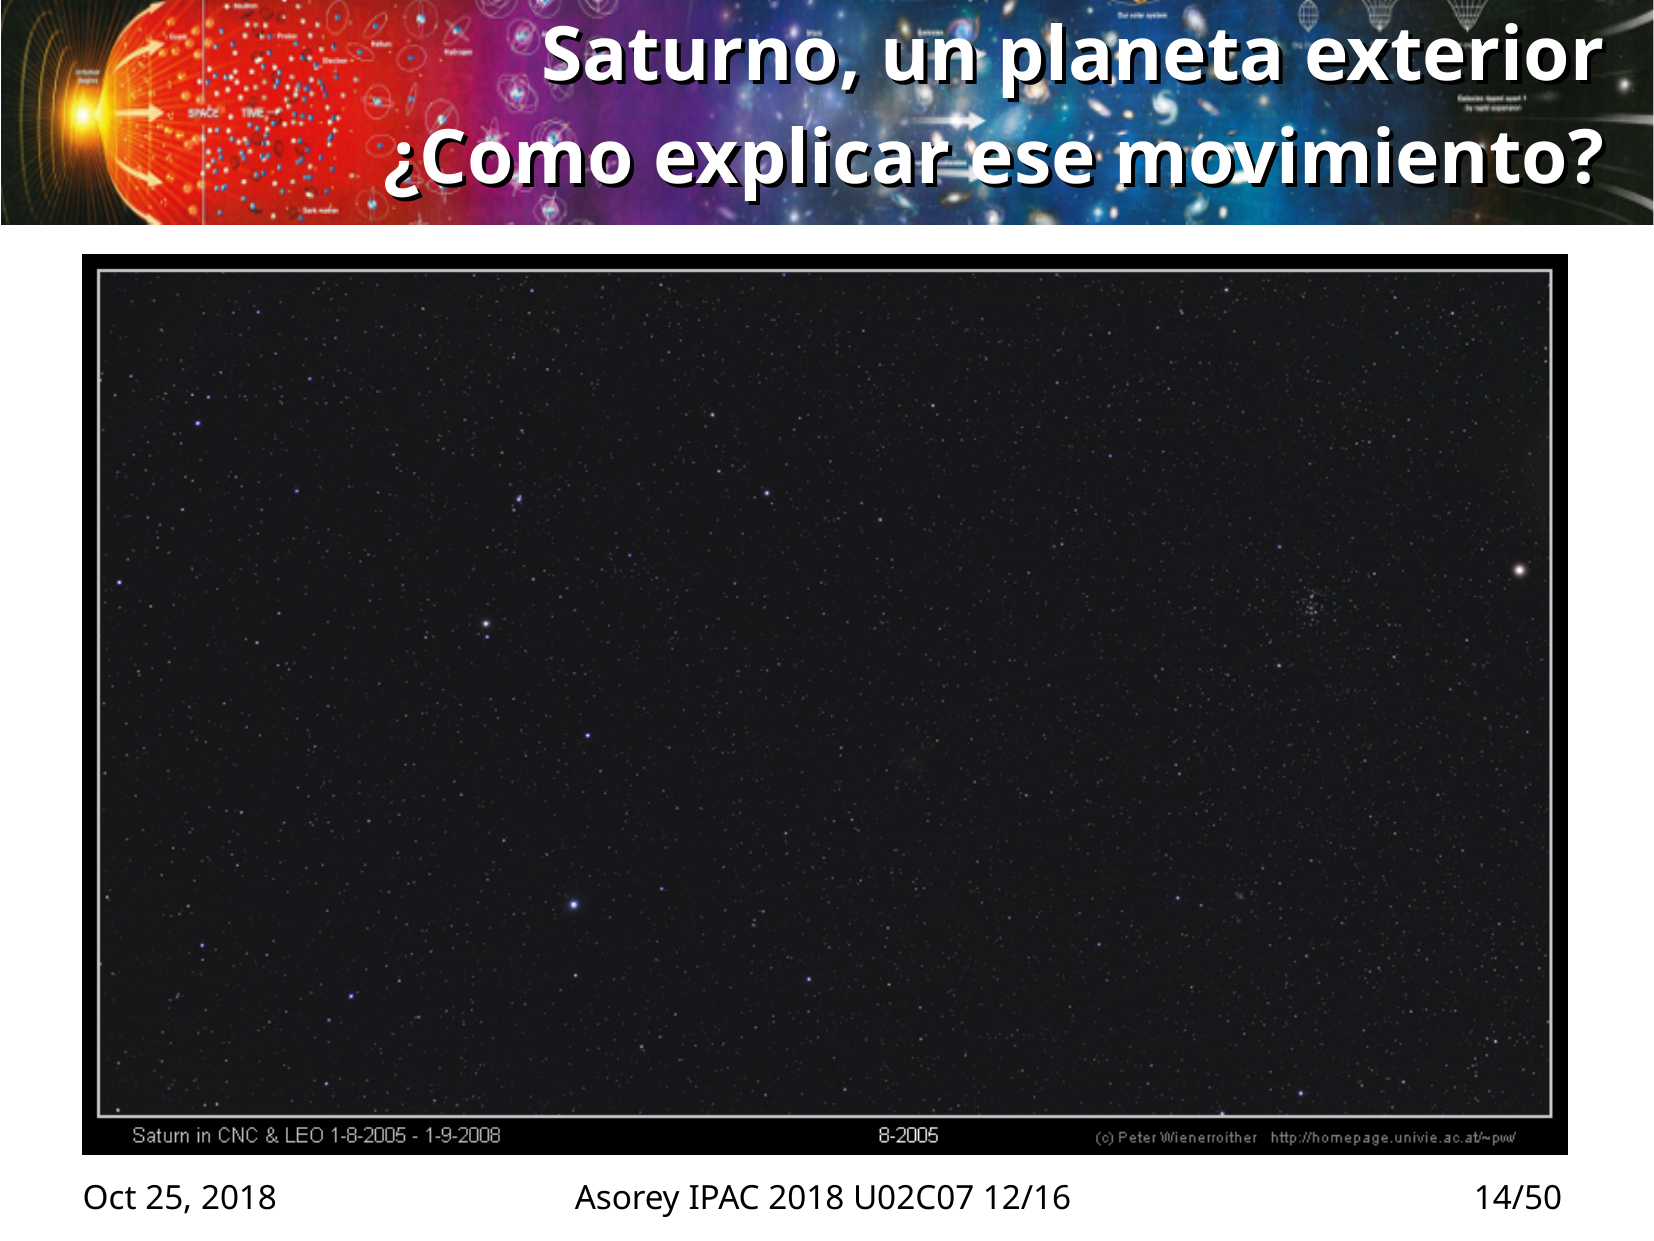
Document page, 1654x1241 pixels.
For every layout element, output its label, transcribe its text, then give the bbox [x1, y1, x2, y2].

picture [82, 254, 1568, 1156]
title Saturno, un planeta exterior ¿Como explicar ese movimiento? [45, 11, 1606, 195]
picture [1, 0, 1654, 225]
